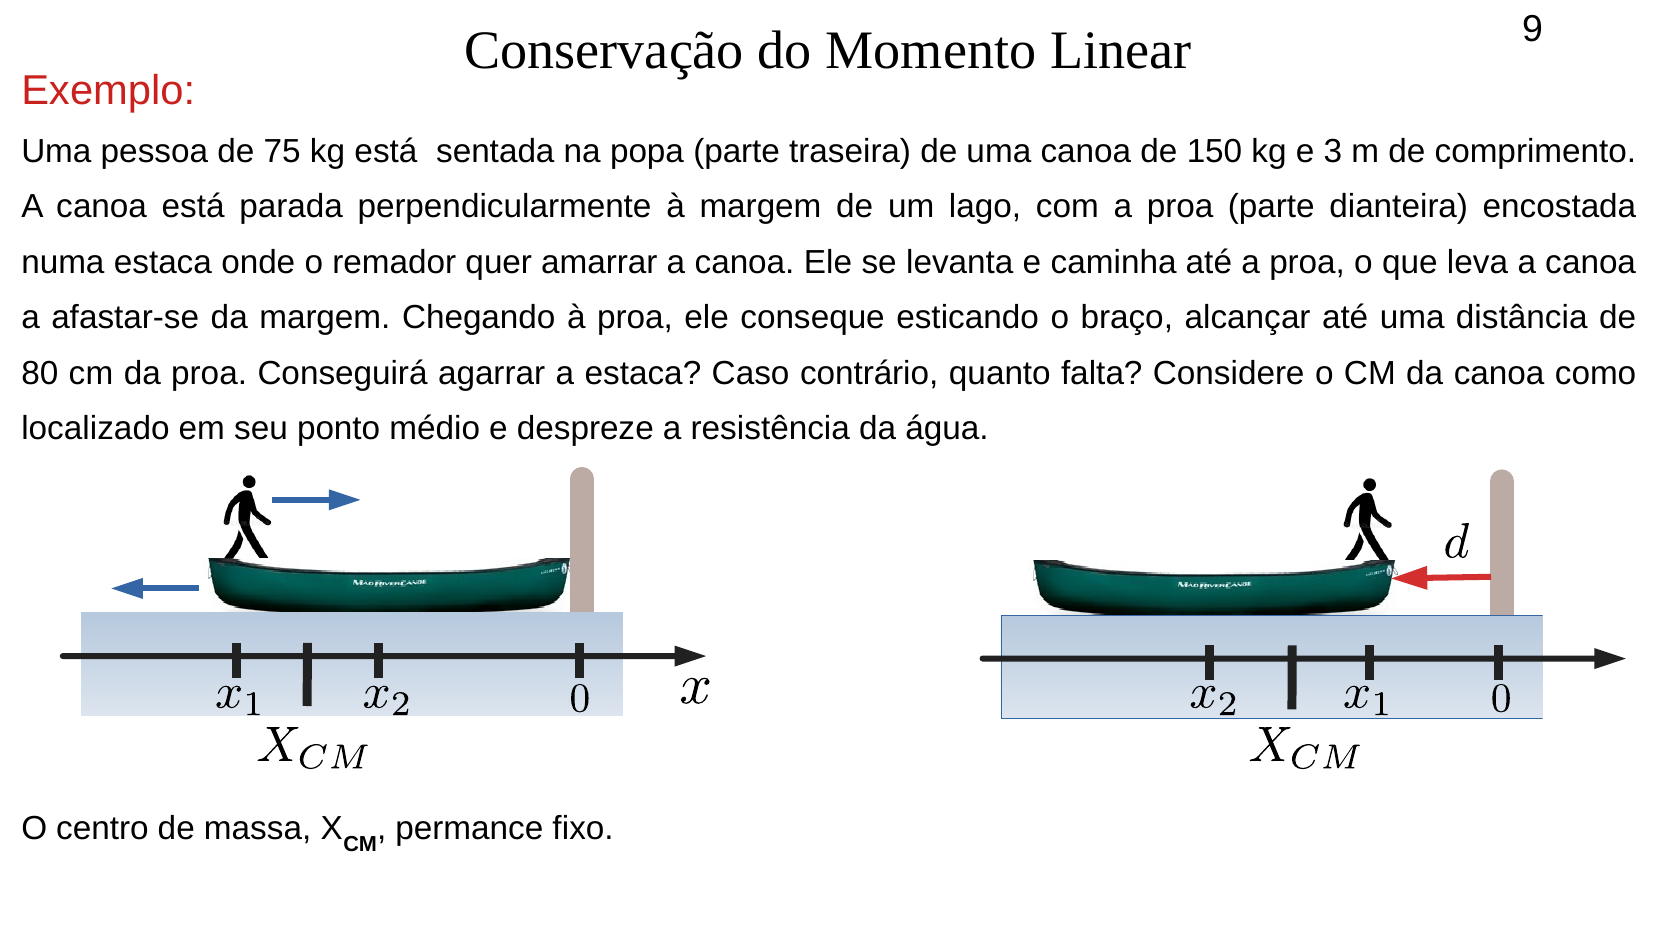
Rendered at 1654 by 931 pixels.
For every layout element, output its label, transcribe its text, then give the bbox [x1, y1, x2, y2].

picture [1246, 725, 1363, 772]
text_box Exemplo: Uma pessoa de 75 kg está sentada na popa (parte traseira) de uma canoa de 150 kg e 3 m de comprimento. A canoa está parada perpendicularmente à margem de um lago, com a proa (parte dianteira) encostada numa estaca onde o remador quer amarrar a canoa. Ele se levanta e caminha até a proa, o que leva a canoa a afastar-se da margem. Chegando à proa, ele conseque esticando o braço, alcançar até uma distância de 80 cm da proa. Conseguirá agarrar a estaca? Caso contrário, quanto falta? Considere o CM da canoa como localizado em seu ponto médio e despreze a resistência da água. O centro de massa, XCM, permance fixo. [6, 59, 1654, 864]
text_box [1000, 662, 1546, 719]
text_box [1000, 615, 1546, 655]
picture [1187, 683, 1238, 717]
text_box Conservação do Momento Linear [449, 0, 1208, 88]
text_box <number> [1507, 0, 1654, 59]
picture [679, 677, 710, 704]
picture [202, 473, 570, 612]
picture [360, 683, 411, 717]
text_box [81, 660, 623, 716]
picture [1490, 683, 1510, 713]
picture [1027, 476, 1402, 615]
picture [254, 725, 370, 771]
picture [1443, 523, 1469, 559]
text_box [81, 612, 623, 653]
picture [1340, 683, 1390, 717]
picture [569, 683, 589, 713]
picture [213, 683, 262, 717]
